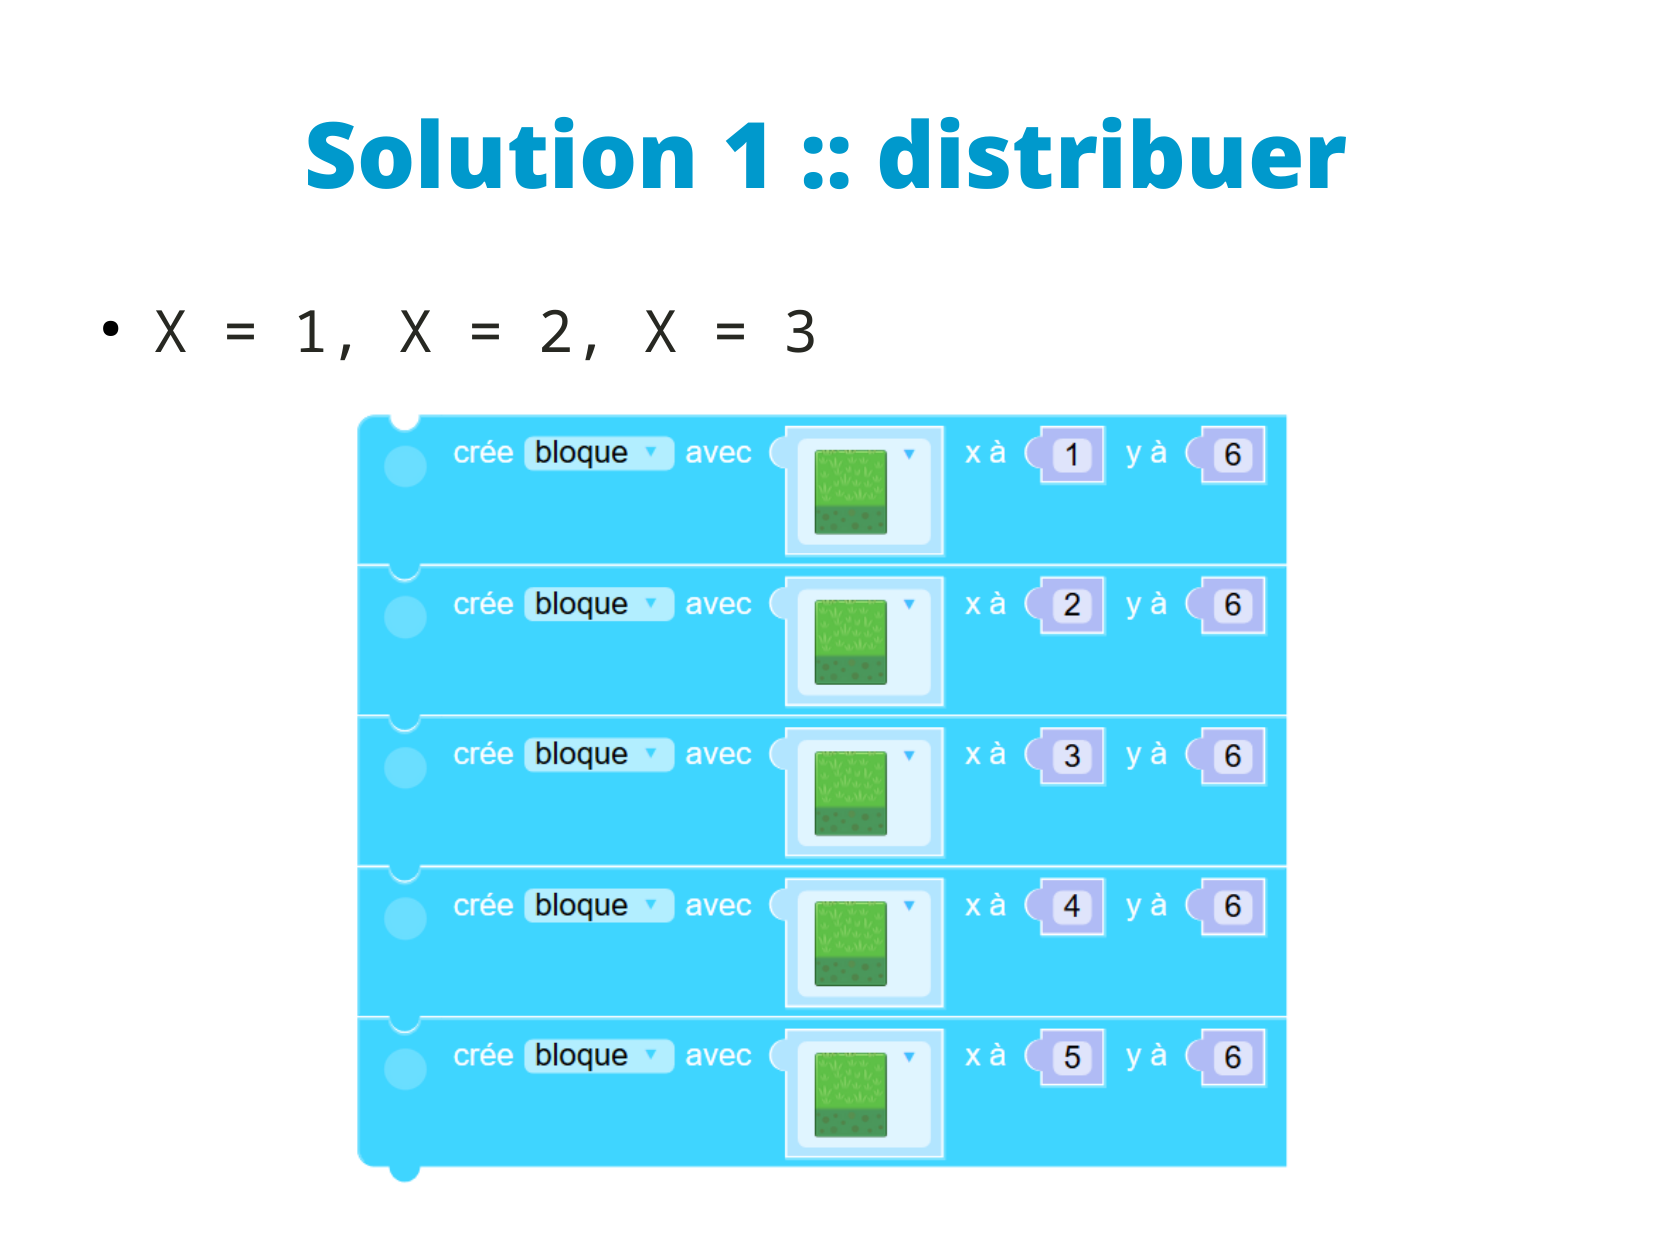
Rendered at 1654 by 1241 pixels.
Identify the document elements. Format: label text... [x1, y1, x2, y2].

list X = 1, X = 2, X = 3 [82, 290, 1571, 1010]
picture [349, 402, 1305, 1193]
title Solution 1 :: distribuer [82, 49, 1571, 257]
